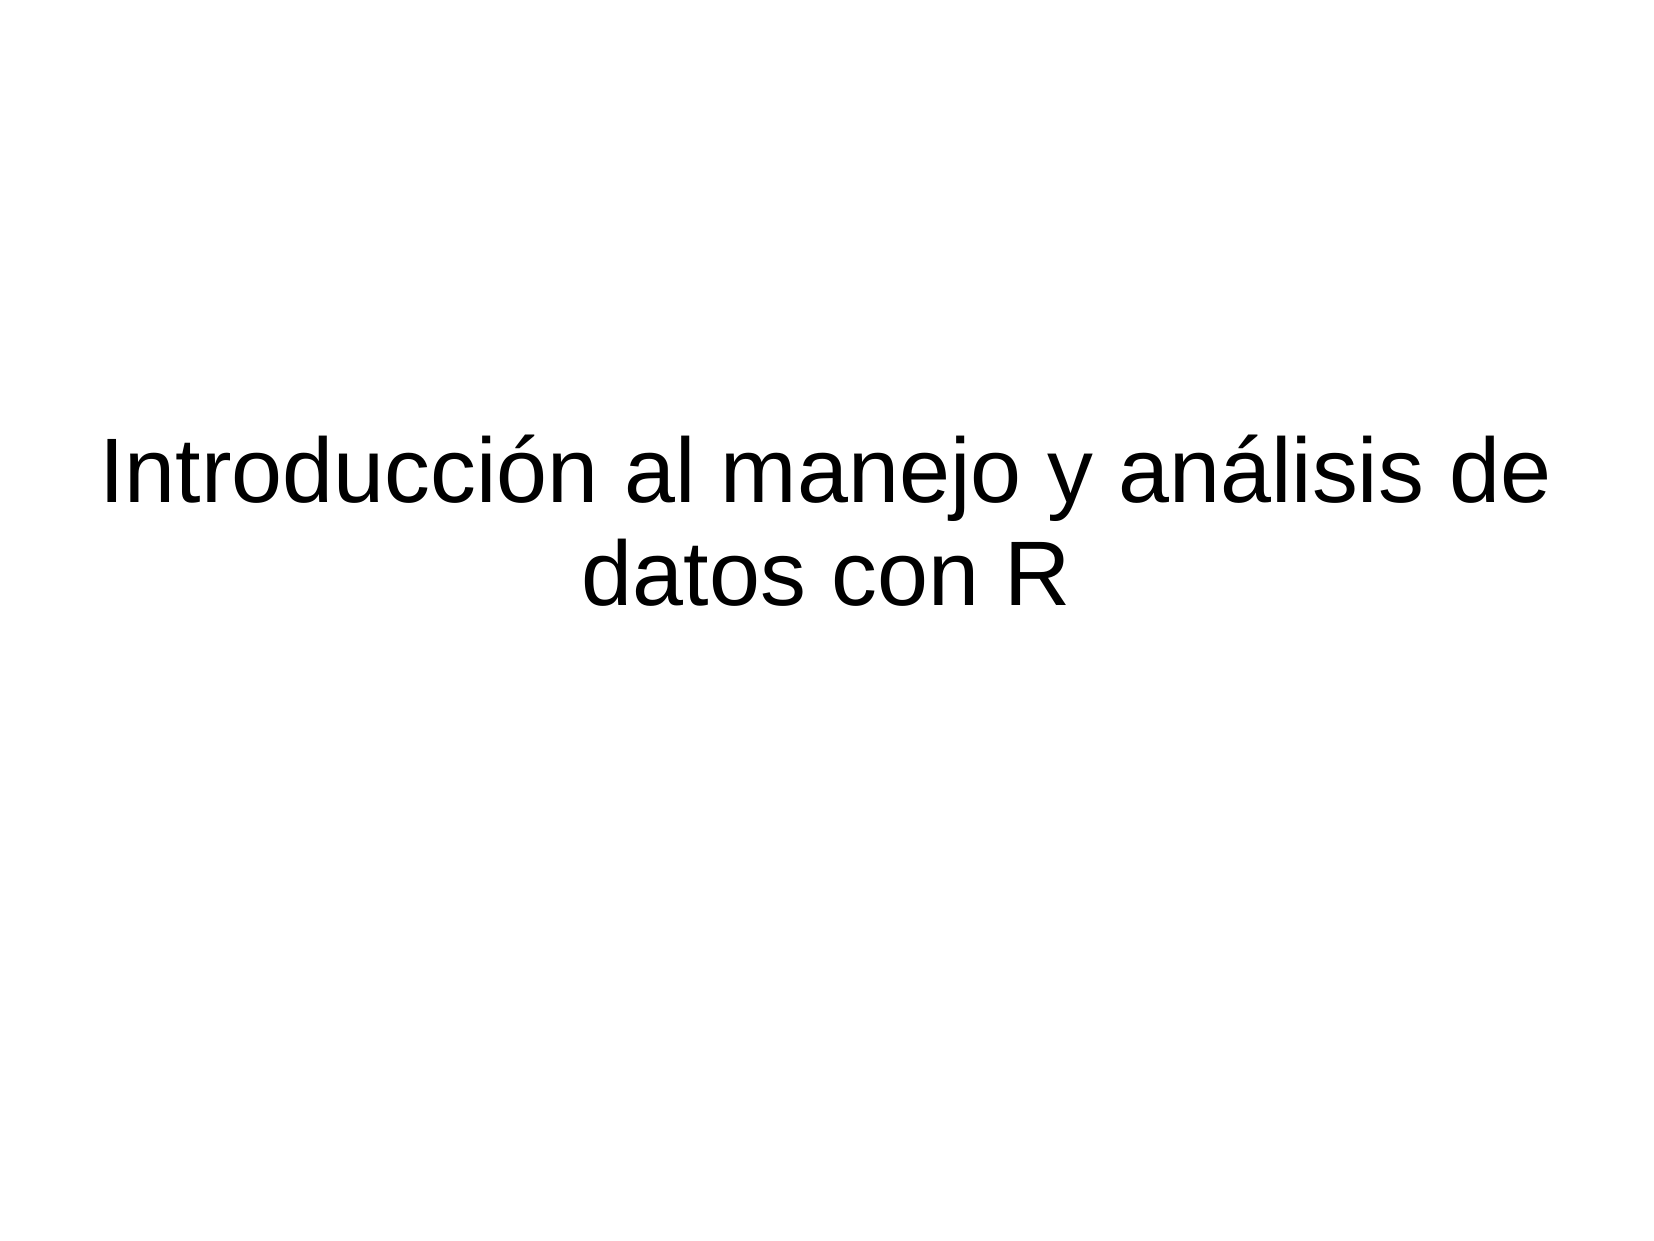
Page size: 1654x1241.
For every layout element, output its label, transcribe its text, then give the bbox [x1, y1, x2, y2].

title Introducción al manejo y análisis de datos con R [82, 418, 1571, 626]
